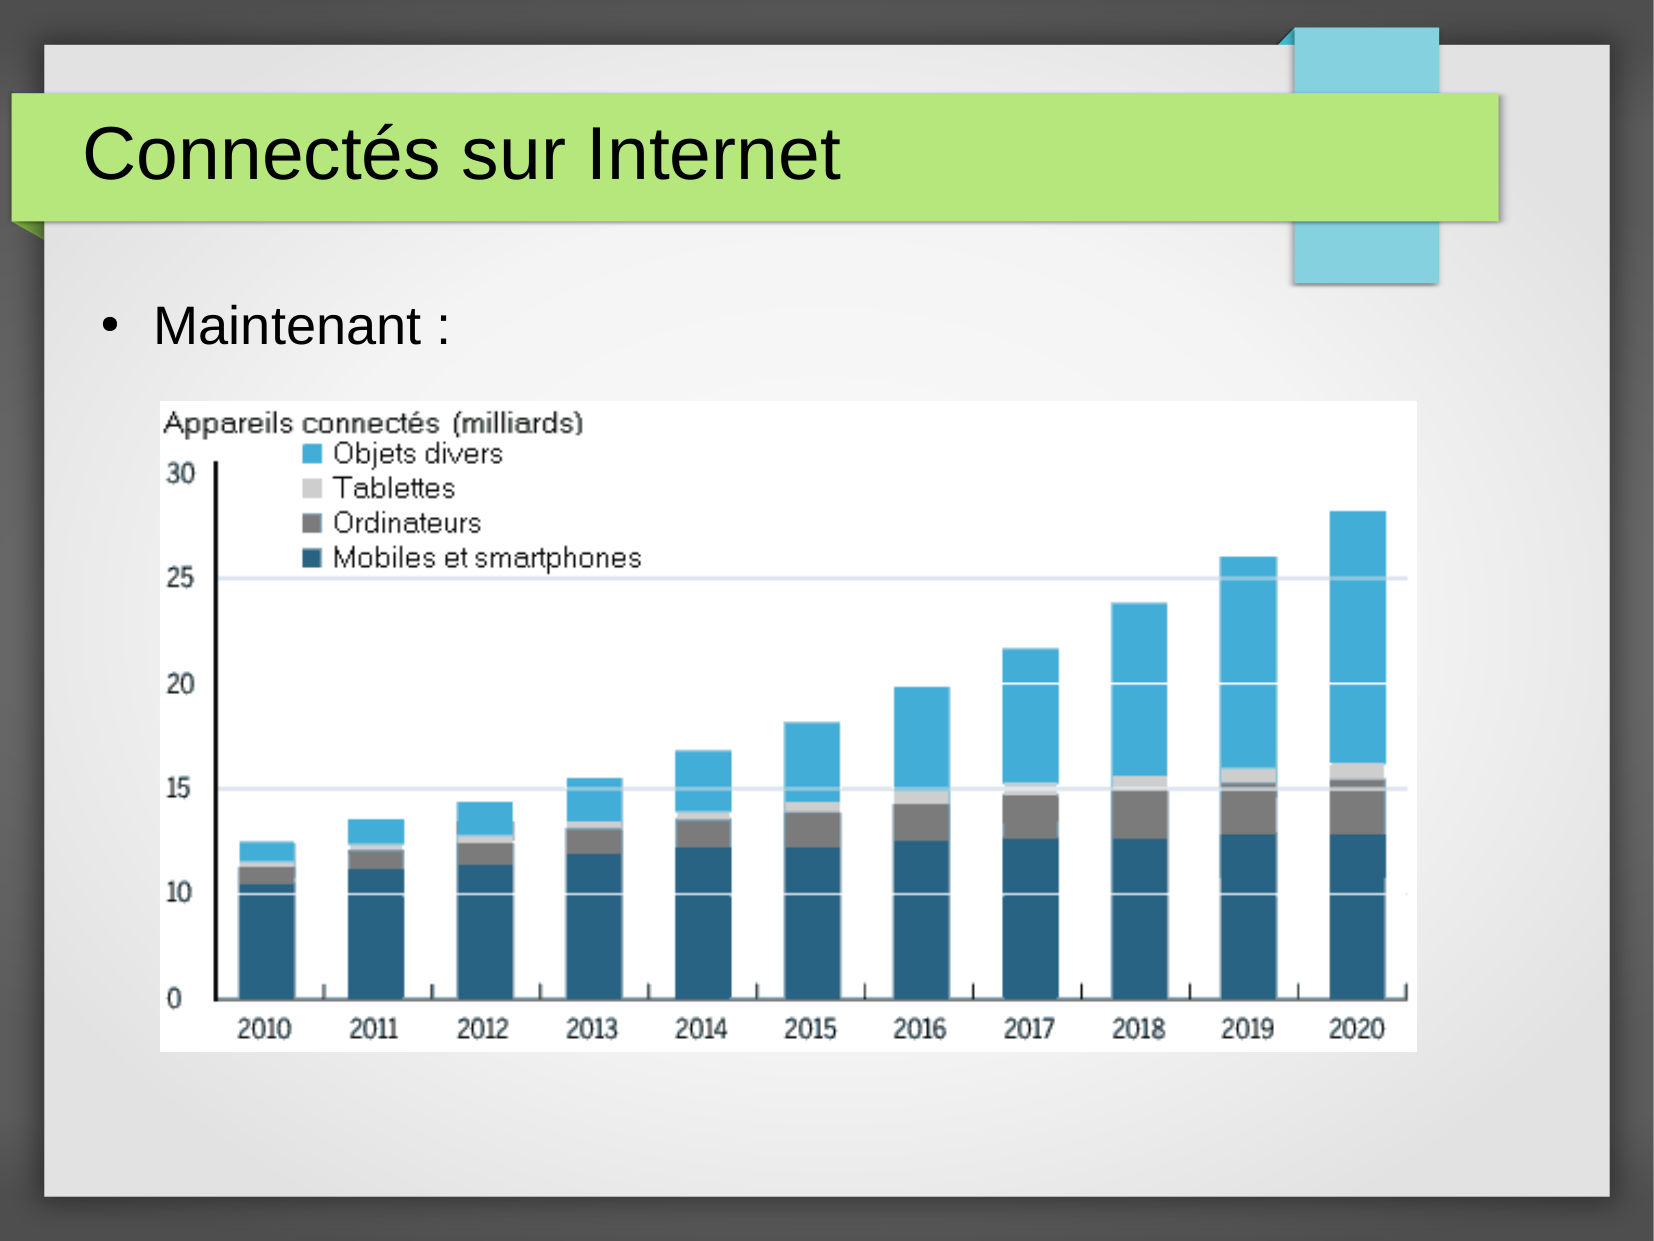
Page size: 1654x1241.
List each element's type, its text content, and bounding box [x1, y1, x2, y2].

list Maintenant : [82, 295, 1571, 1015]
picture [0, 0, 1654, 1241]
title Connectés sur Internet [82, 94, 1264, 213]
